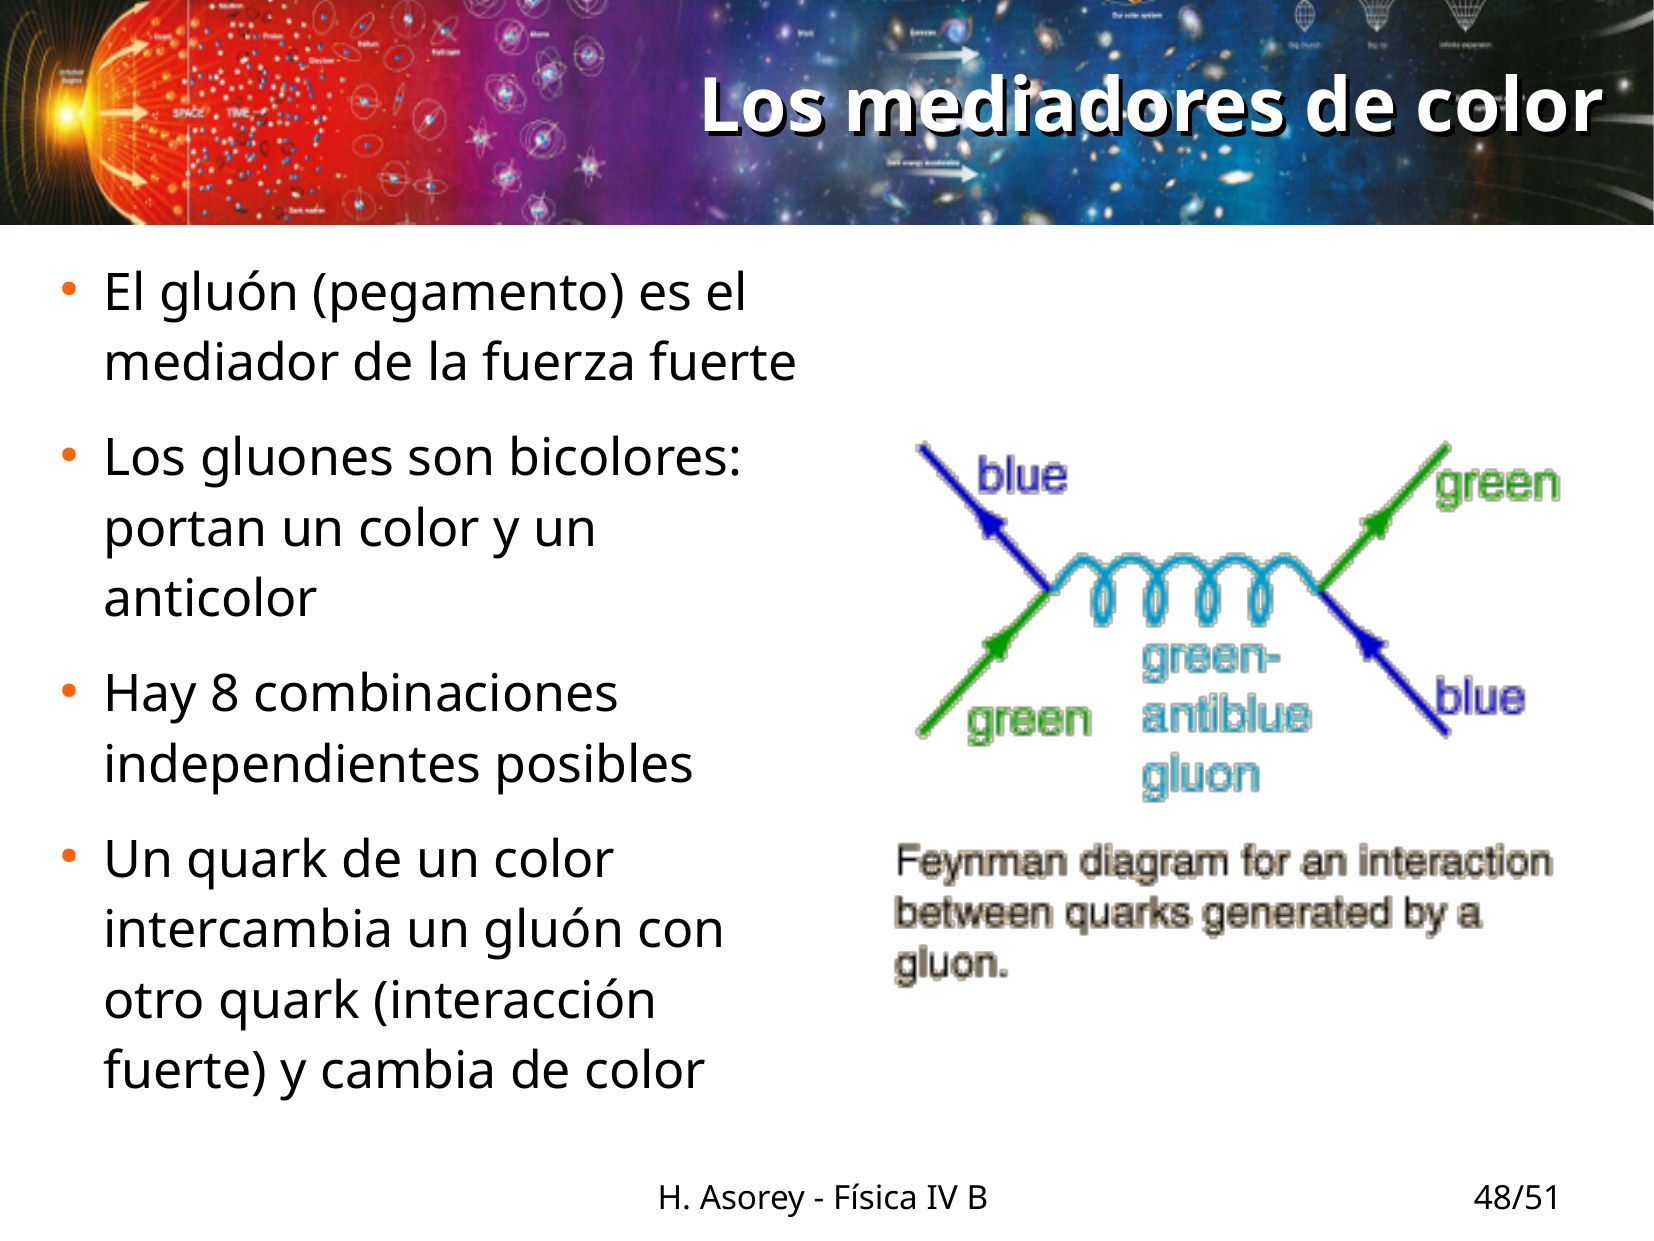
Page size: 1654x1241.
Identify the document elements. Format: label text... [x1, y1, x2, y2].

title Los mediadores de color [45, 15, 1606, 191]
picture [0, 0, 1654, 225]
picture [844, 404, 1606, 1006]
list El gluón (pegamento) es el mediador de la fuerza fuerte Los gluones son bicolores: portan un color y un anticolor Hay 8 combinaciones independientes posibles Un quark de un color intercambia un gluón con otro quark (interacción fuerte) y cambia de color [45, 255, 807, 1156]
